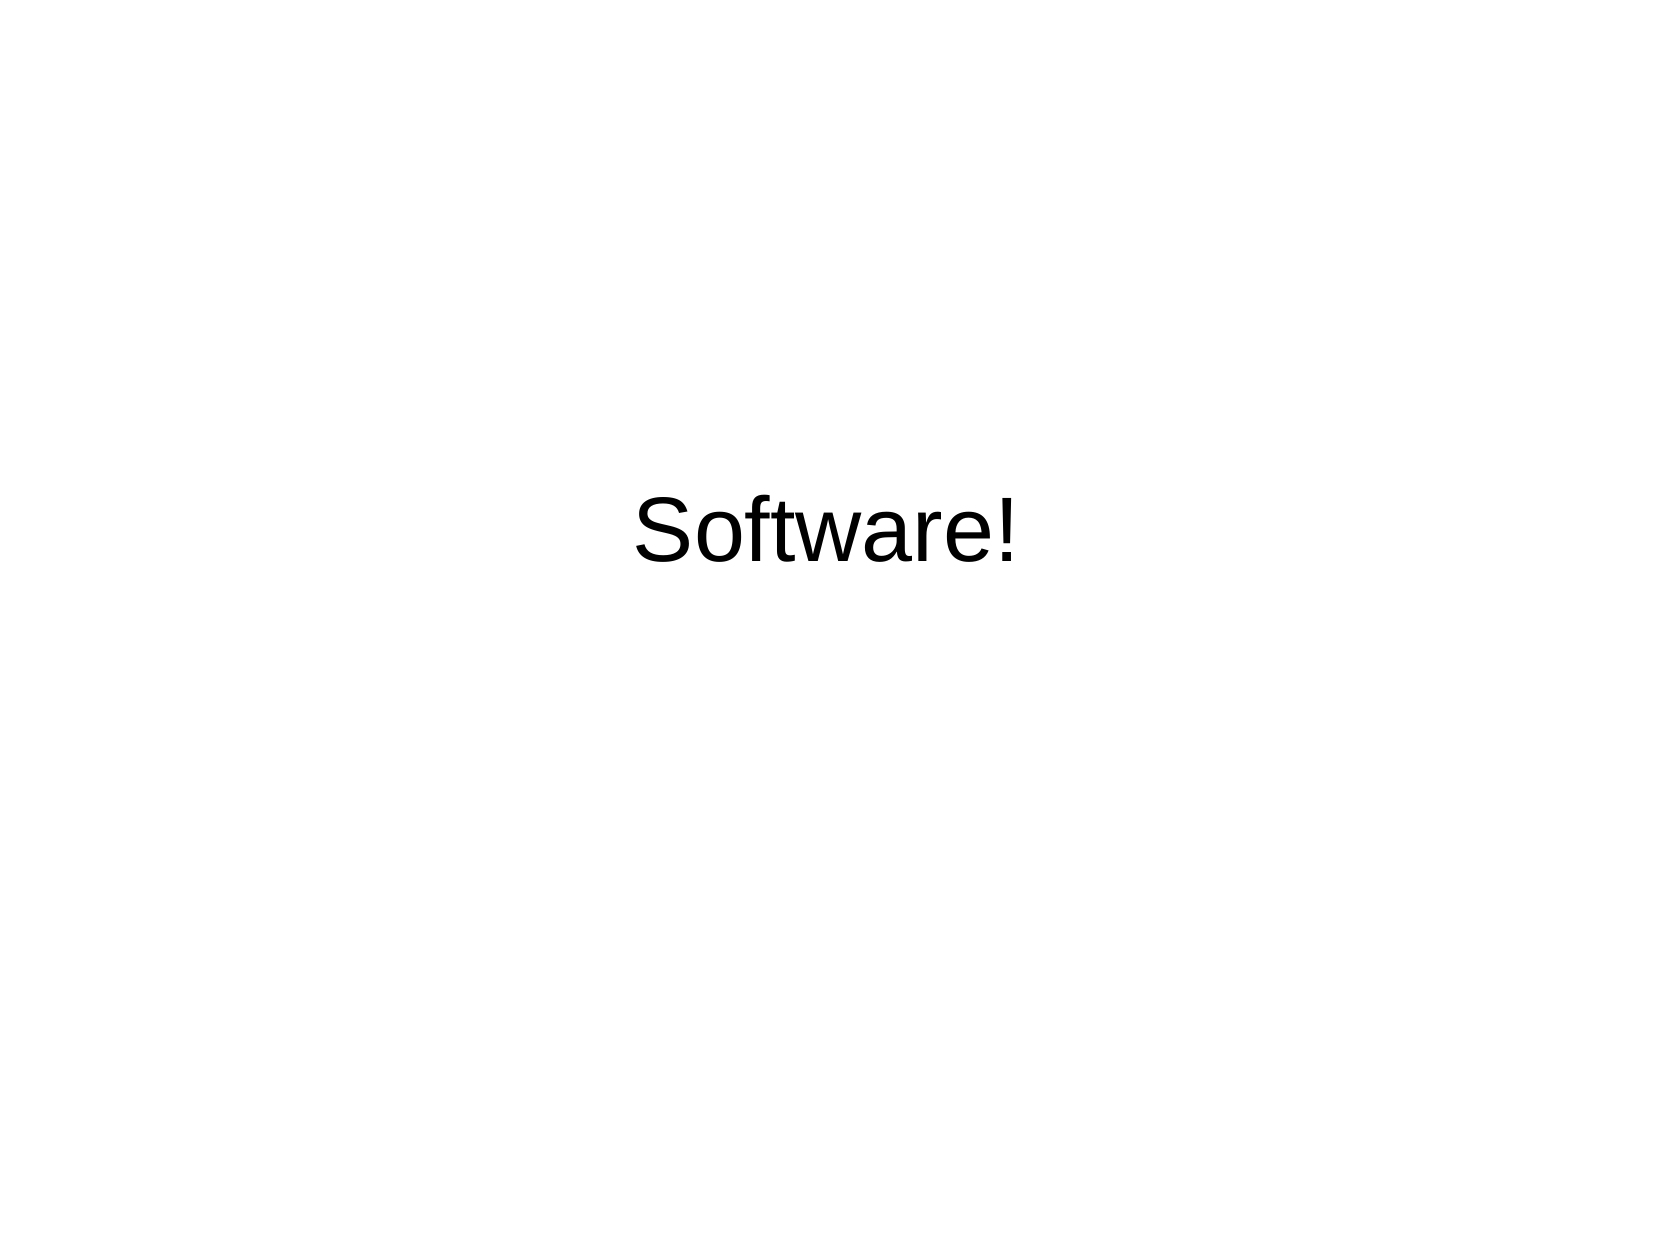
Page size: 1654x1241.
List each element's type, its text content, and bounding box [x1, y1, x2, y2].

subtitle Software! [82, 49, 1571, 1010]
